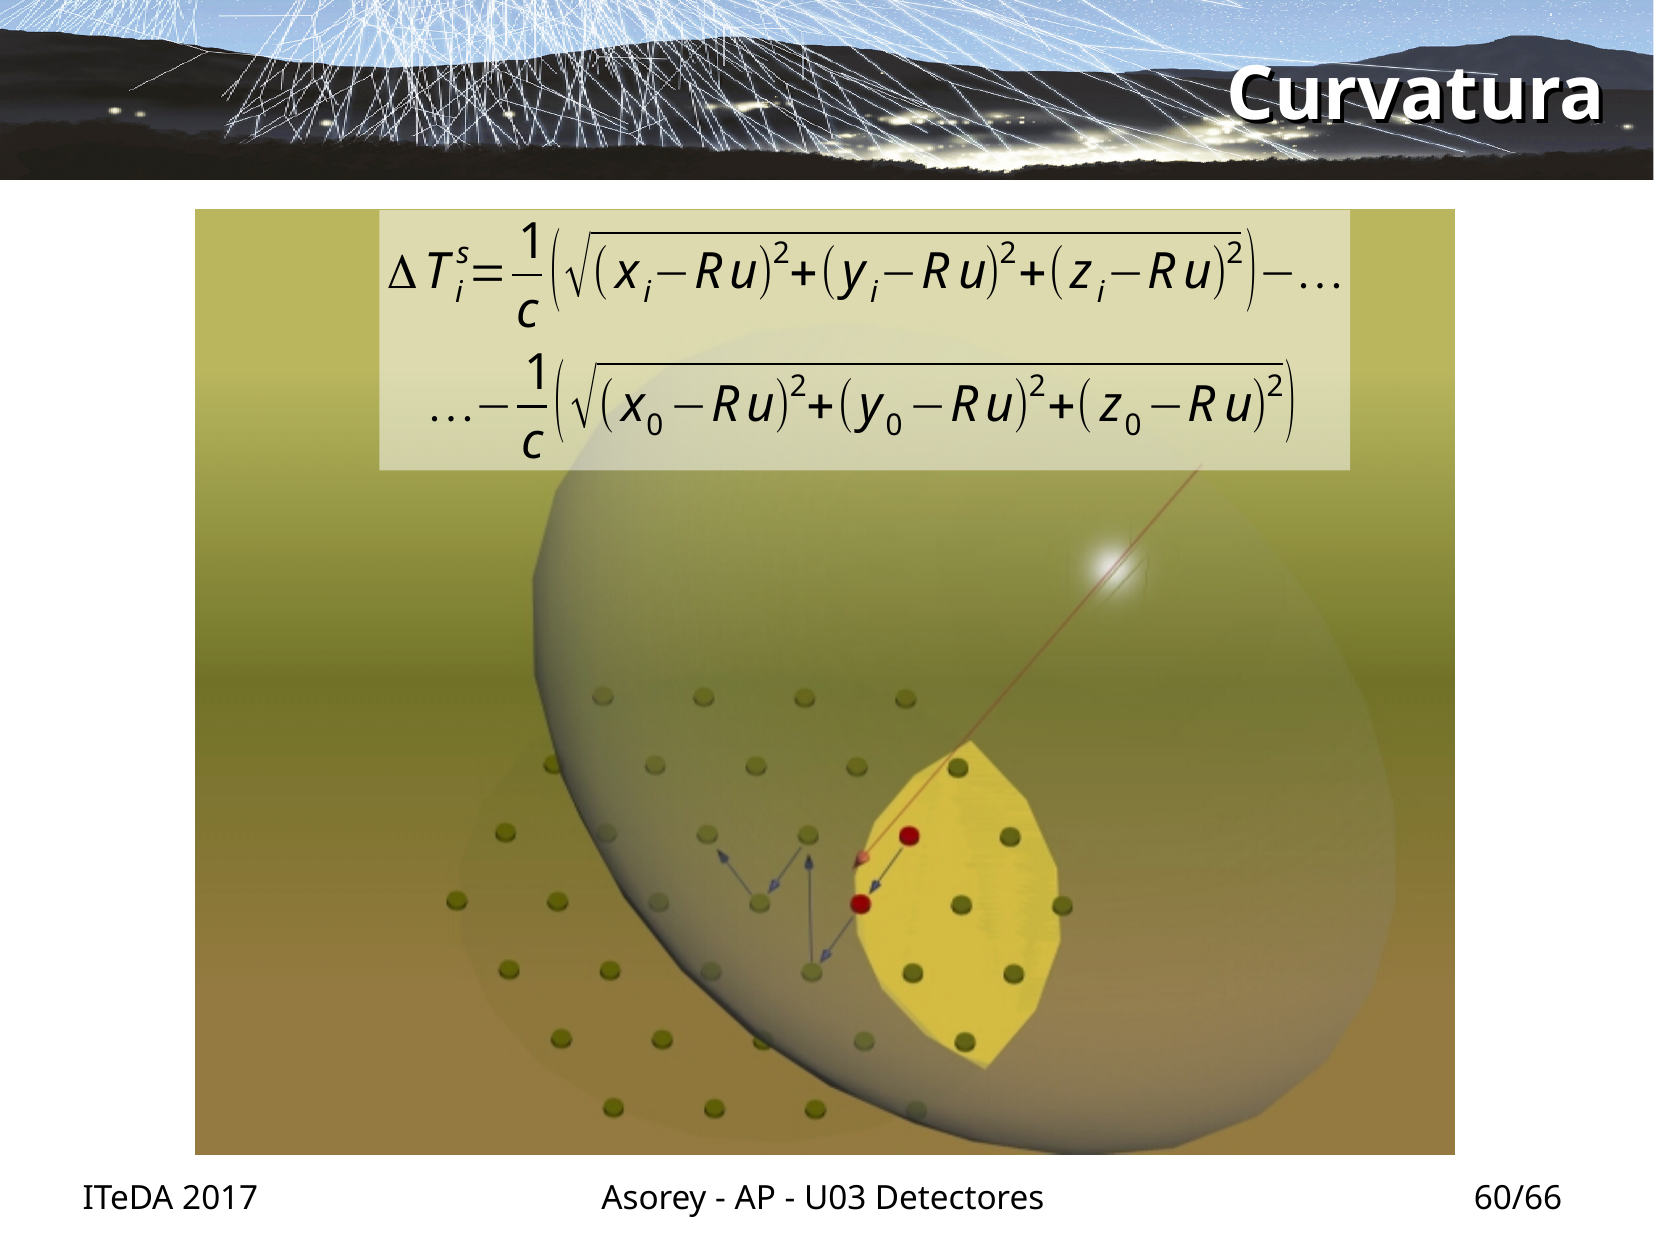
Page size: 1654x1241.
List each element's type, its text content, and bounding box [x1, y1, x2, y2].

picture [0, 0, 1654, 180]
chart [379, 210, 1351, 471]
picture [195, 209, 1455, 1156]
title Curvatura [45, 15, 1606, 166]
